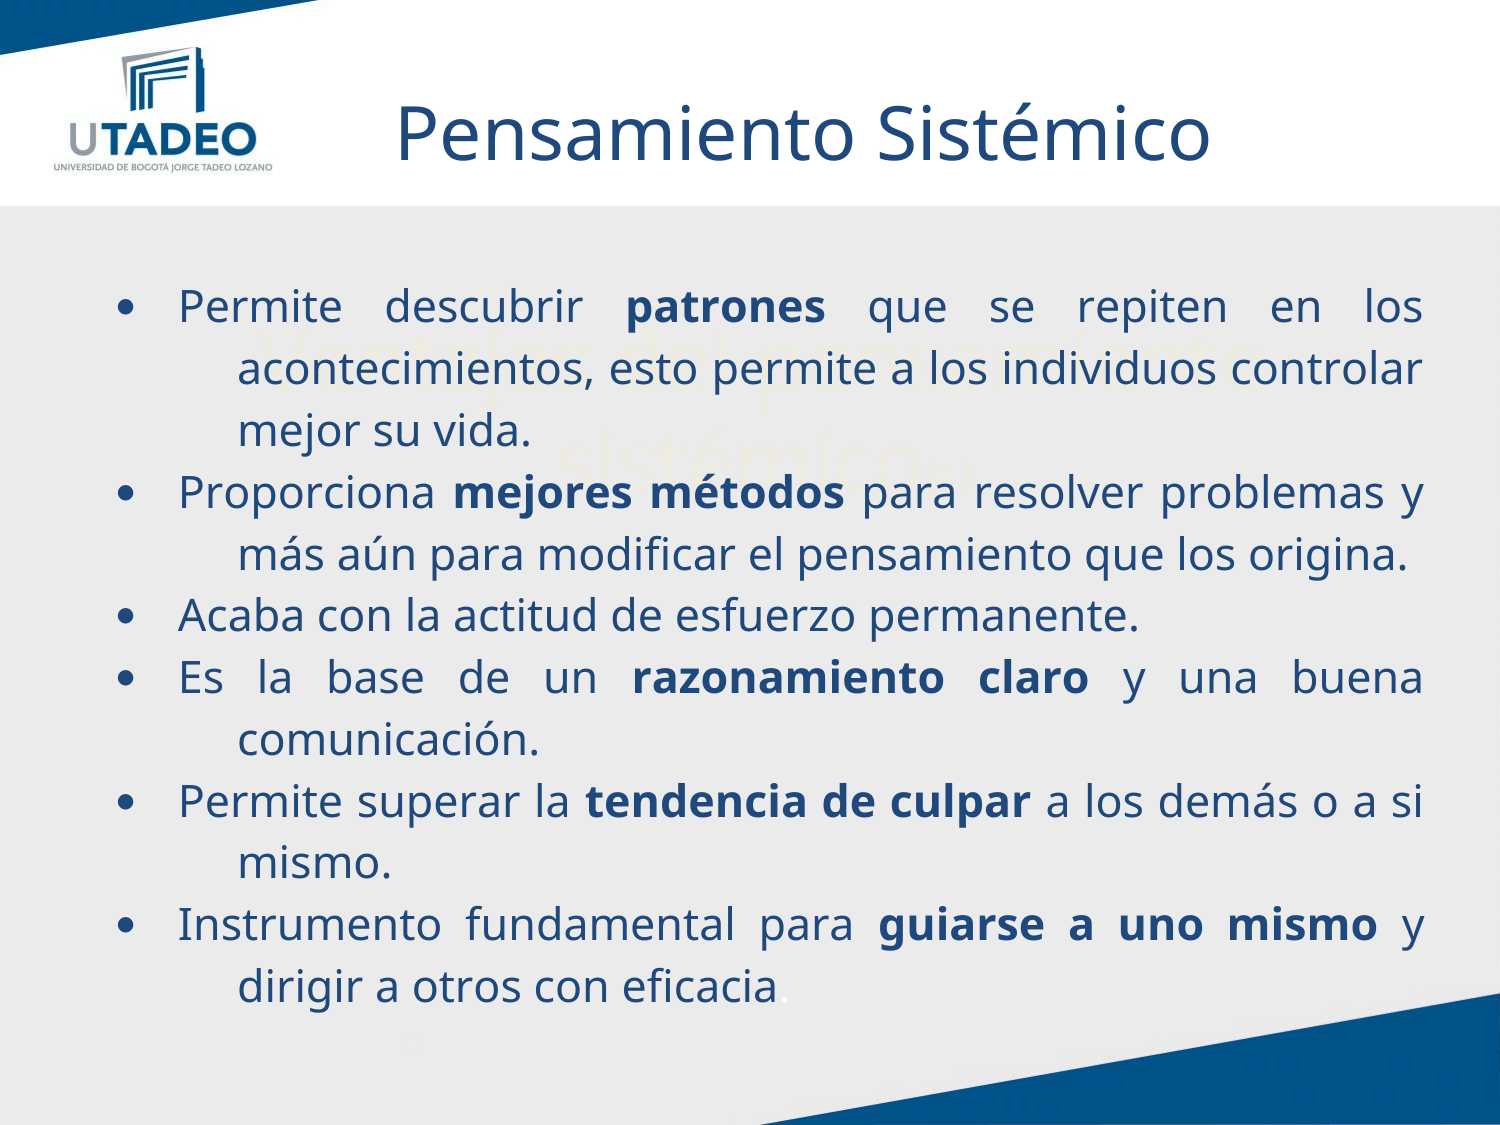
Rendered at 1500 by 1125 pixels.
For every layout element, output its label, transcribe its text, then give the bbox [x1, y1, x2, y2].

title Pensamiento Sistémico [379, 45, 1426, 233]
list Permite descubrir patrones que se repiten en los acontecimientos, esto permite a los individuos controlar mejor su vida. Proporciona mejores métodos para resolver problemas y más aún para modificar el pensamiento que los origina. Acaba con la actitud de esfuerzo permanente. Es la base de un razonamiento claro y una buena comunicación. Permite superar la tendencia de culpar a los demás o a si mismo. Instrumento fundamental para guiarse a uno mismo y dirigir a otros con eficacia. [75, 262, 1440, 1080]
